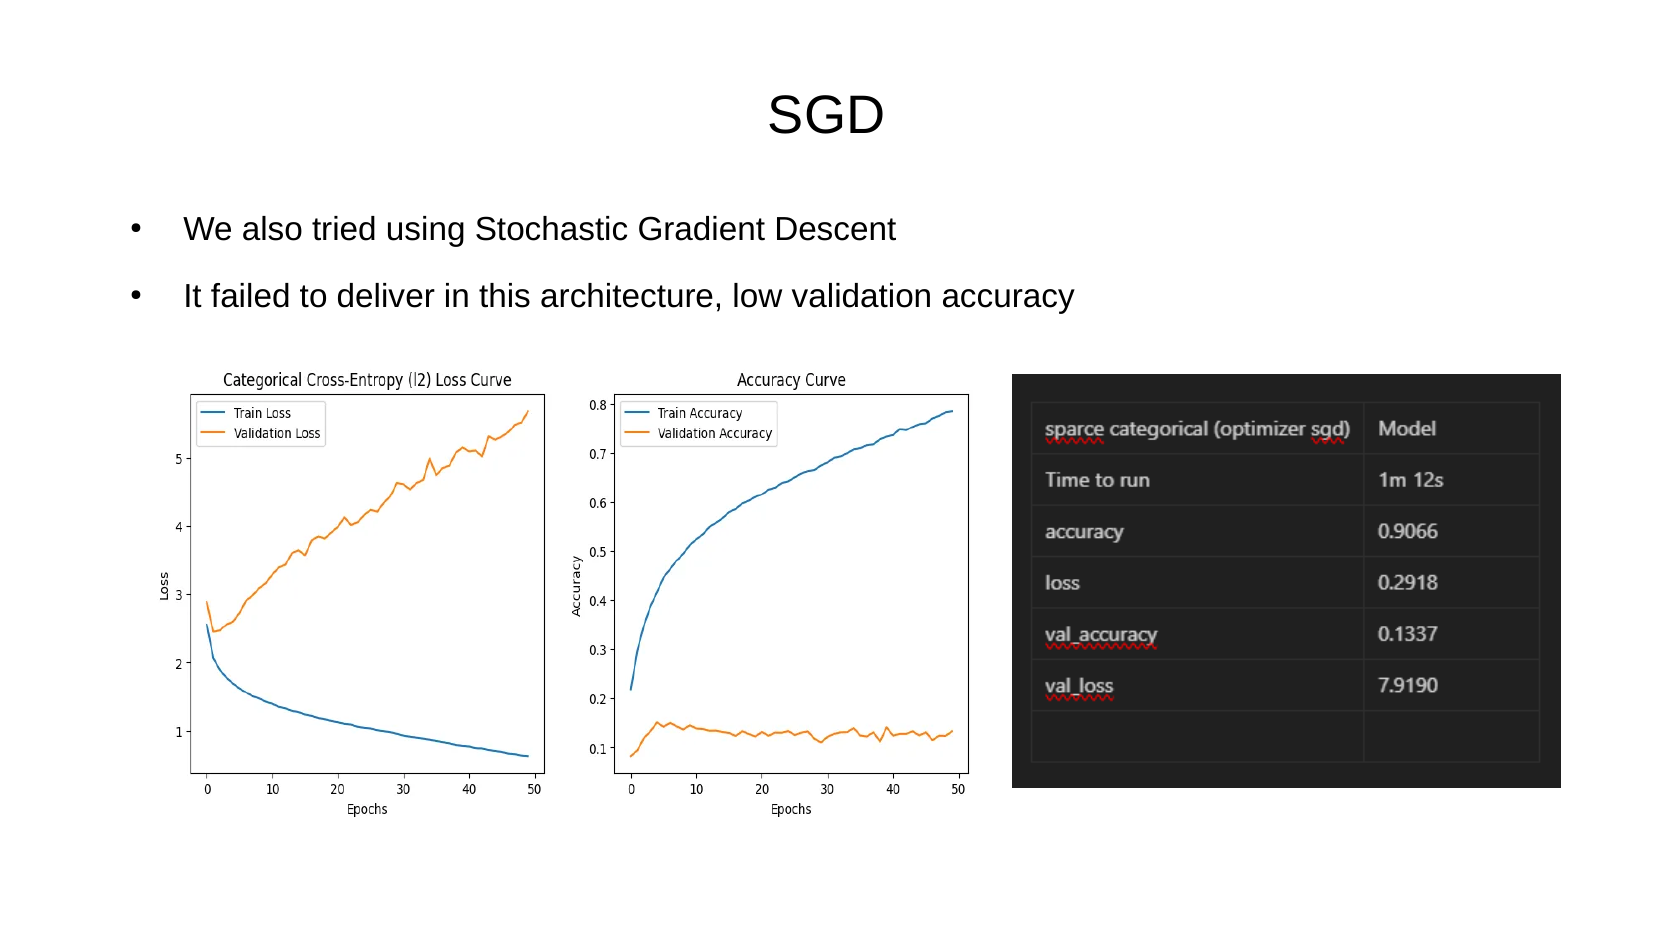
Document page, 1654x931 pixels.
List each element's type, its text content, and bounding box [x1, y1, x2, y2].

title SGD [82, 37, 1571, 193]
list We also tried using Stochastic Gradient Descent It failed to deliver in this architecture, low validation accuracy [112, 210, 1601, 751]
picture [1012, 374, 1561, 788]
picture [150, 362, 976, 826]
